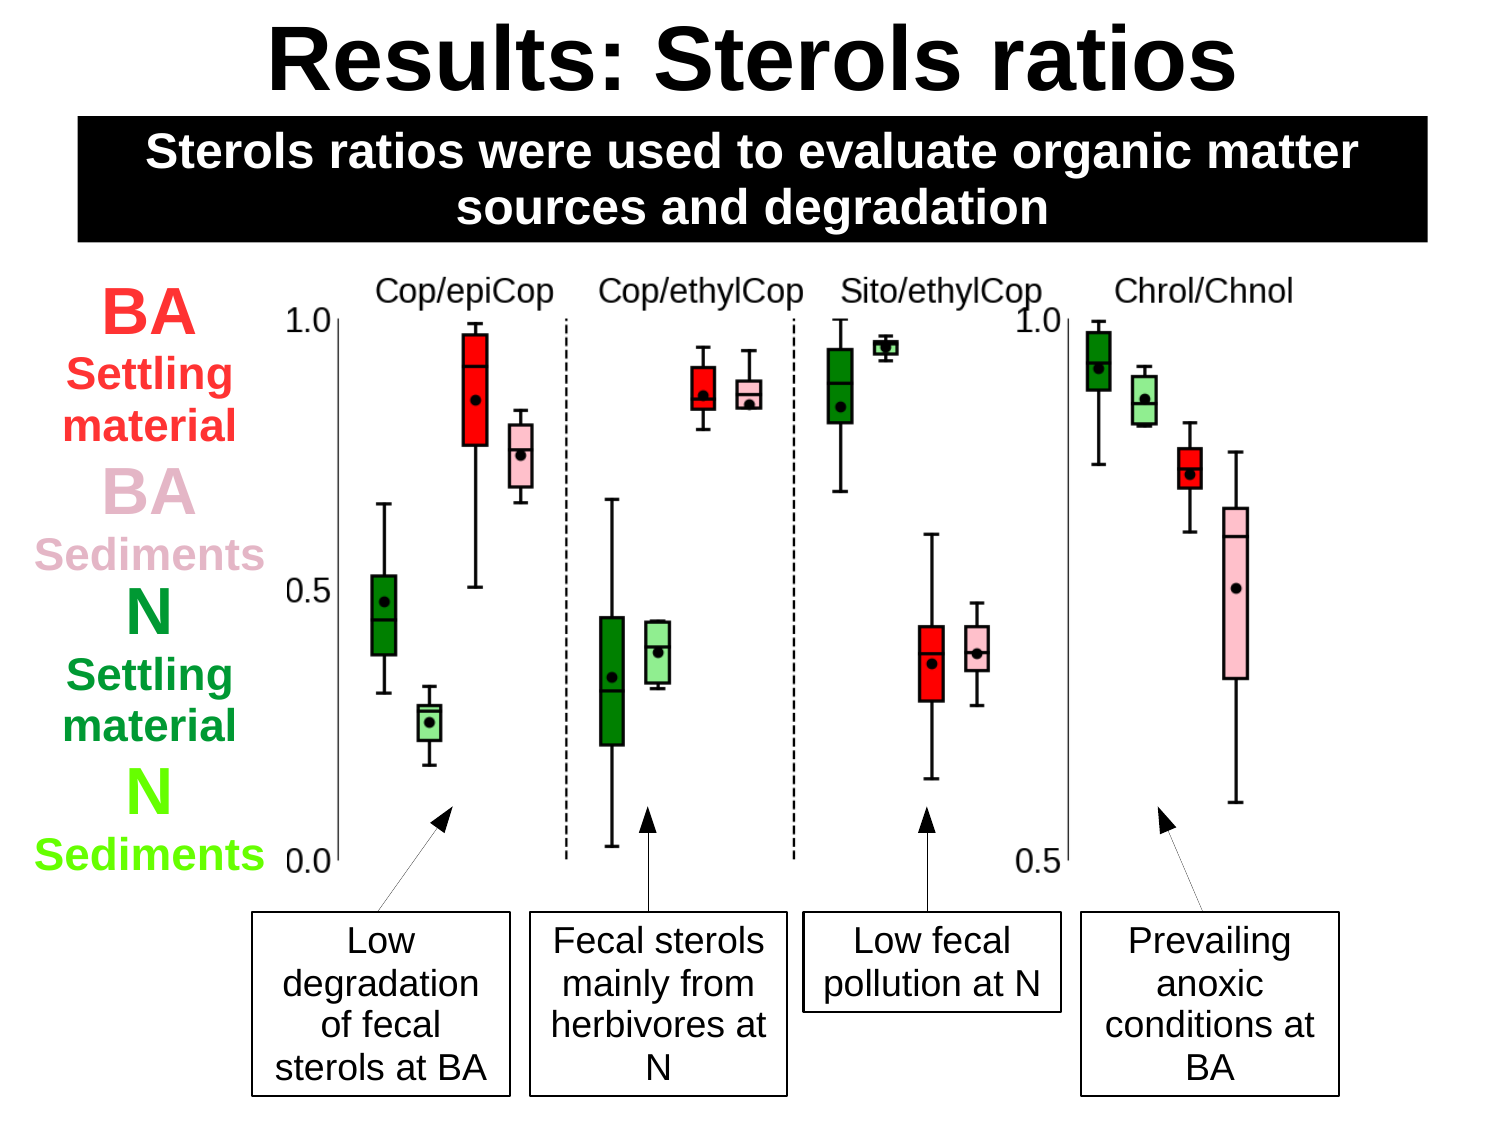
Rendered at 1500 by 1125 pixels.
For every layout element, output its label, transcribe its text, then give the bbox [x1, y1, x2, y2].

text_box Sterols ratios were used to evaluate organic matter sources and degradation [77, 116, 1428, 243]
picture [287, 251, 1301, 927]
text_box Prevailing anoxic conditions at BA [1081, 911, 1339, 1097]
text_box N Settling material [29, 566, 270, 746]
text_box BA Sediments [14, 446, 285, 588]
text_box BA Settling material [29, 266, 270, 446]
text_box Low fecal pollution at N [803, 911, 1061, 1013]
text_box Low degradation of fecal sterols at BA [252, 911, 510, 1097]
text_box N Sediments [14, 746, 285, 888]
text_box Fecal sterols mainly from herbivores at N [530, 911, 788, 1097]
text_box Results: Sterols ratios [6, 0, 1500, 118]
